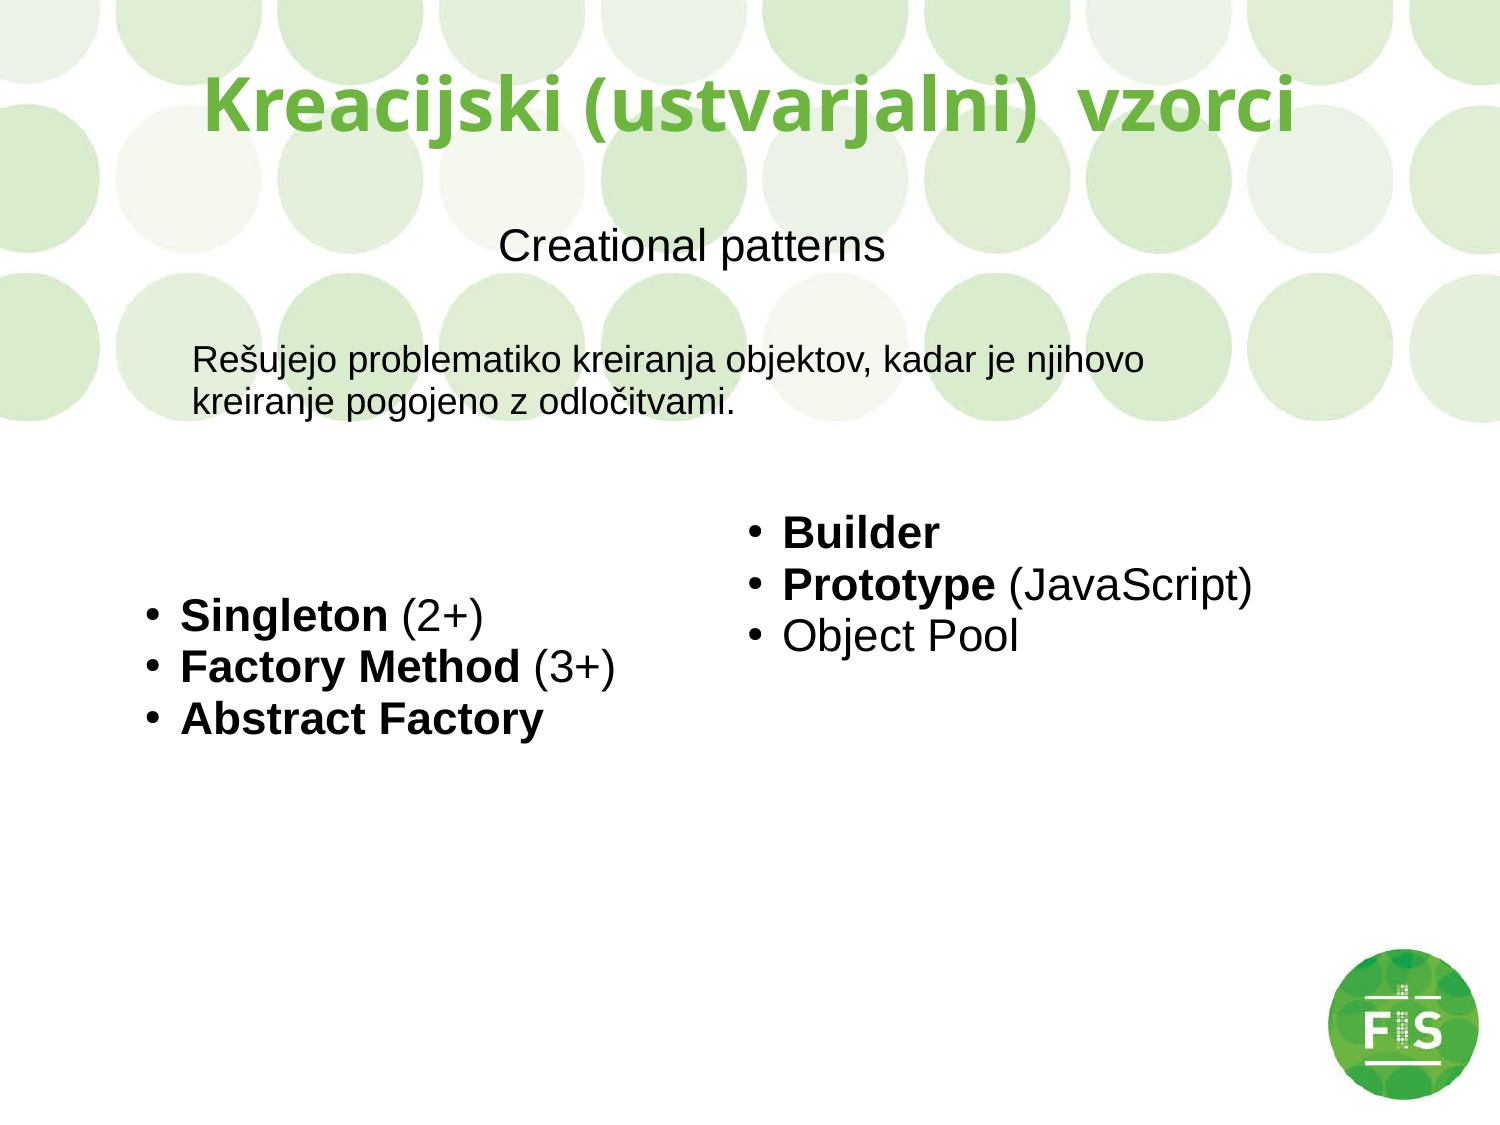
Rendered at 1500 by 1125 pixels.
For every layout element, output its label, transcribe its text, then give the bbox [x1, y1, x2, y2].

picture [0, 0, 1500, 1125]
text_box Rešujejo problematiko kreiranja objektov, kadar je njihovo kreiranje pogojeno z odločitvami. [177, 330, 1300, 430]
title Kreacijski (ustvarjalni) vzorci [75, 59, 1425, 233]
text_box Creational patterns [484, 212, 1016, 279]
text_box Builder Prototype (JavaScript) Object Pool [732, 448, 1347, 981]
text_box Singleton (2+) Factory Method (3+) Abstract Factory [129, 531, 732, 981]
